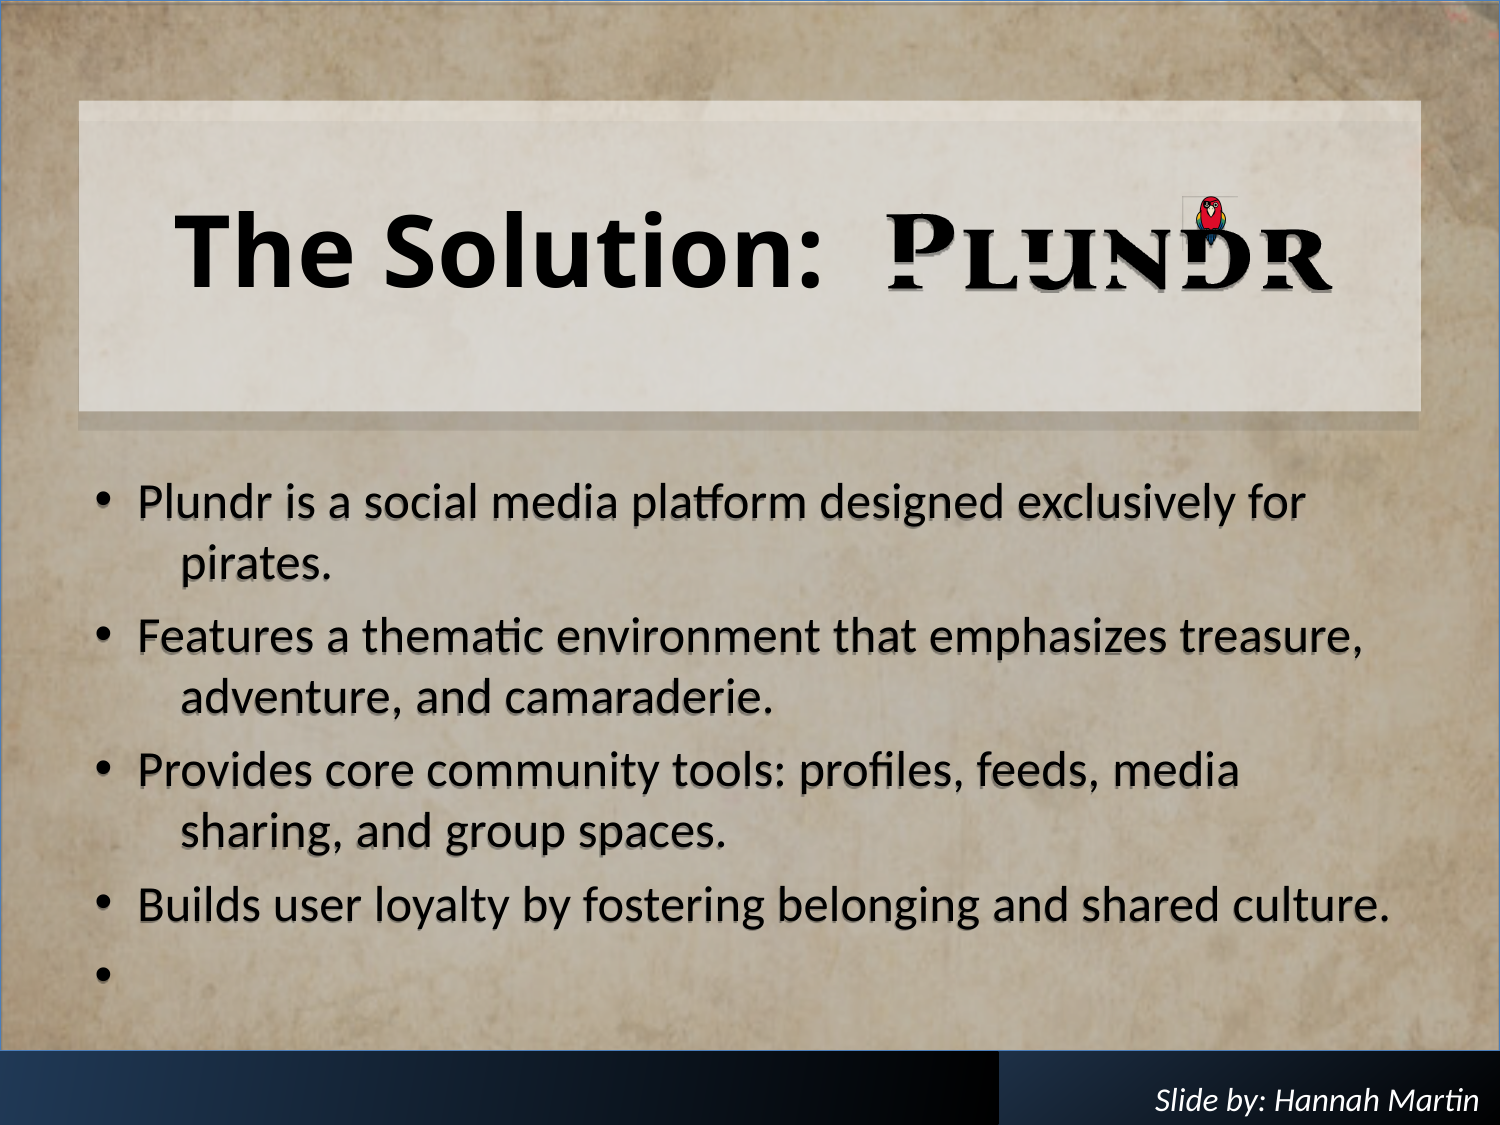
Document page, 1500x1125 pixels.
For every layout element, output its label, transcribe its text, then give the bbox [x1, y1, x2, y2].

text_box [0, 1051, 1500, 1125]
picture [878, 192, 1335, 290]
text_box [0, 0, 1499, 1050]
list Plundr is a social media platform designed exclusively for pirates. Features a thematic environment that emphasizes treasure, adventure, and camaraderie. Provides core community tools: profiles, feeds, media sharing, and group spaces. Builds user loyalty by fostering belonging and shared culture. [79, 460, 1422, 980]
text_box Slide by: Hannah Martin [1140, 1070, 1500, 1125]
text_box The Solution: [138, 153, 861, 342]
